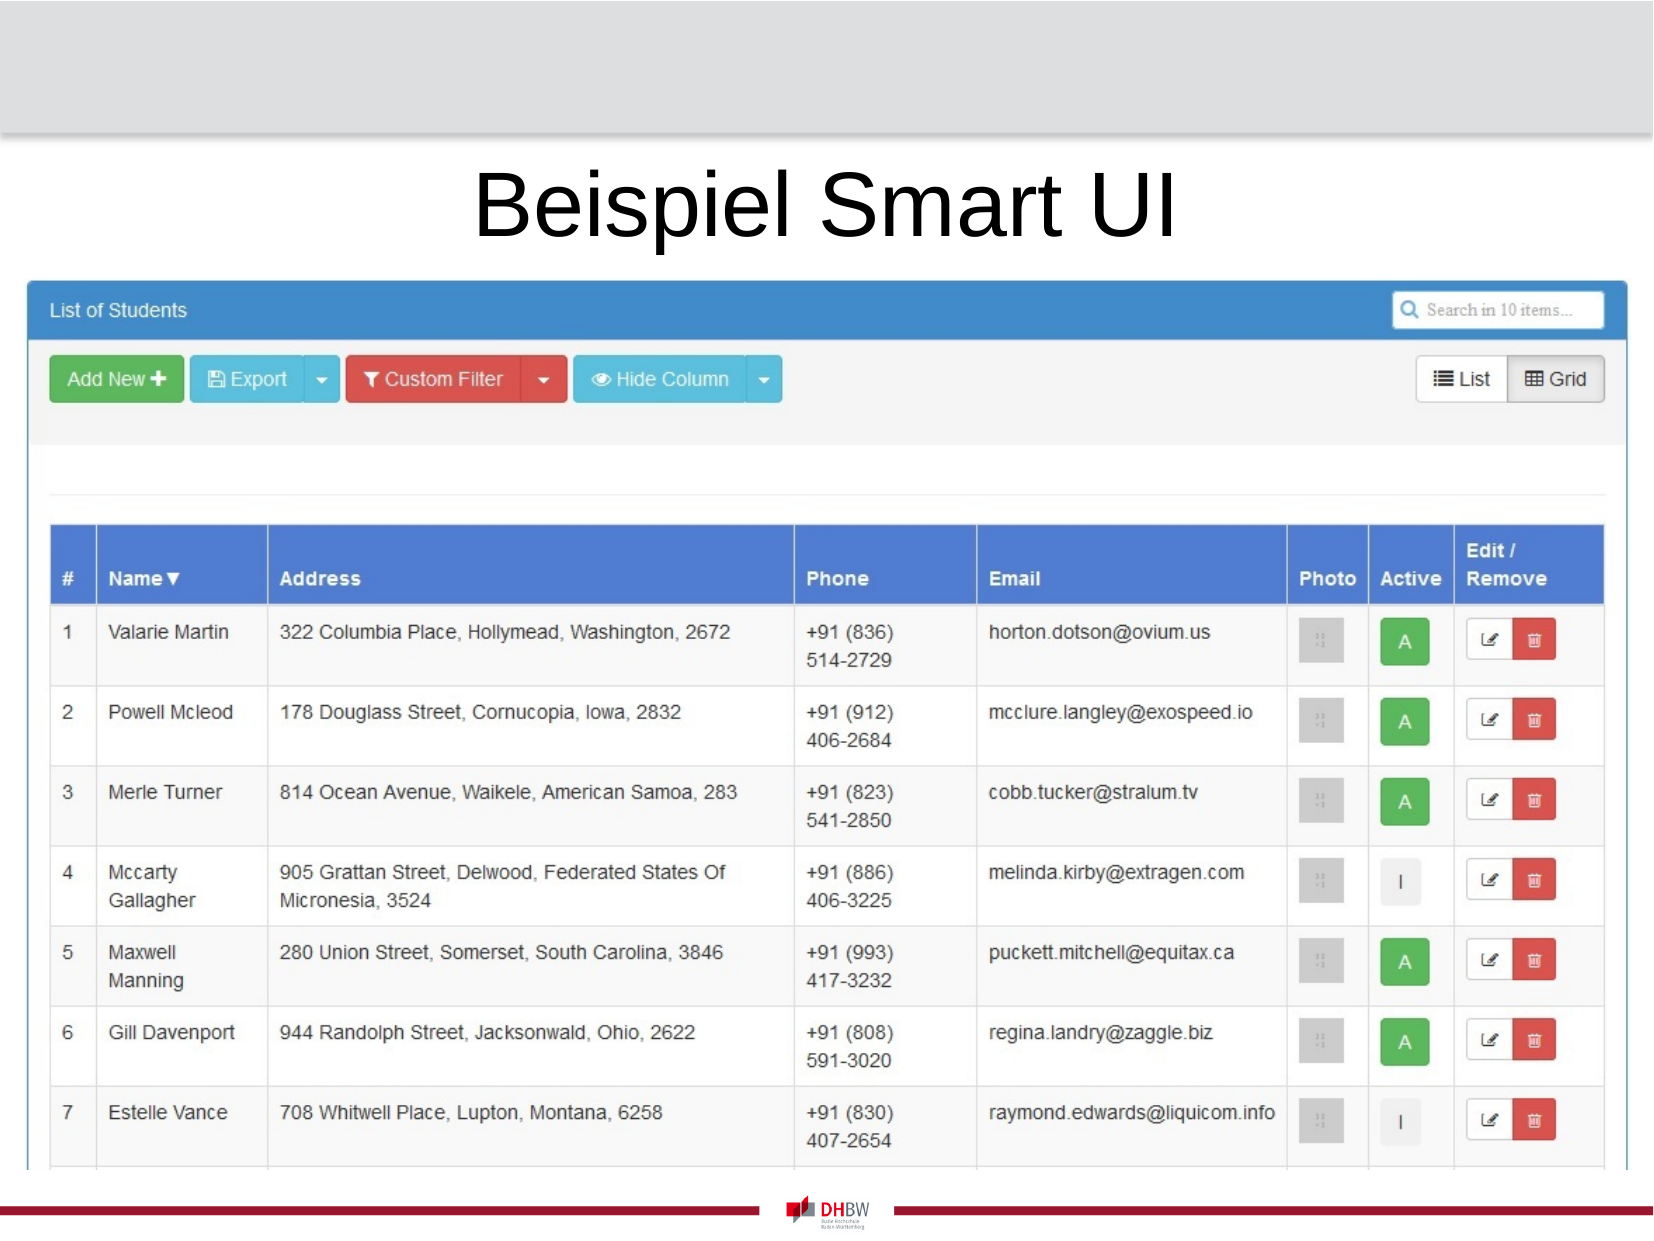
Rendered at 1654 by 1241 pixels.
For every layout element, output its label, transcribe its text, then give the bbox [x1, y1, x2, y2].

title Beispiel Smart UI [82, 147, 1571, 257]
picture [0, 1, 1654, 1237]
